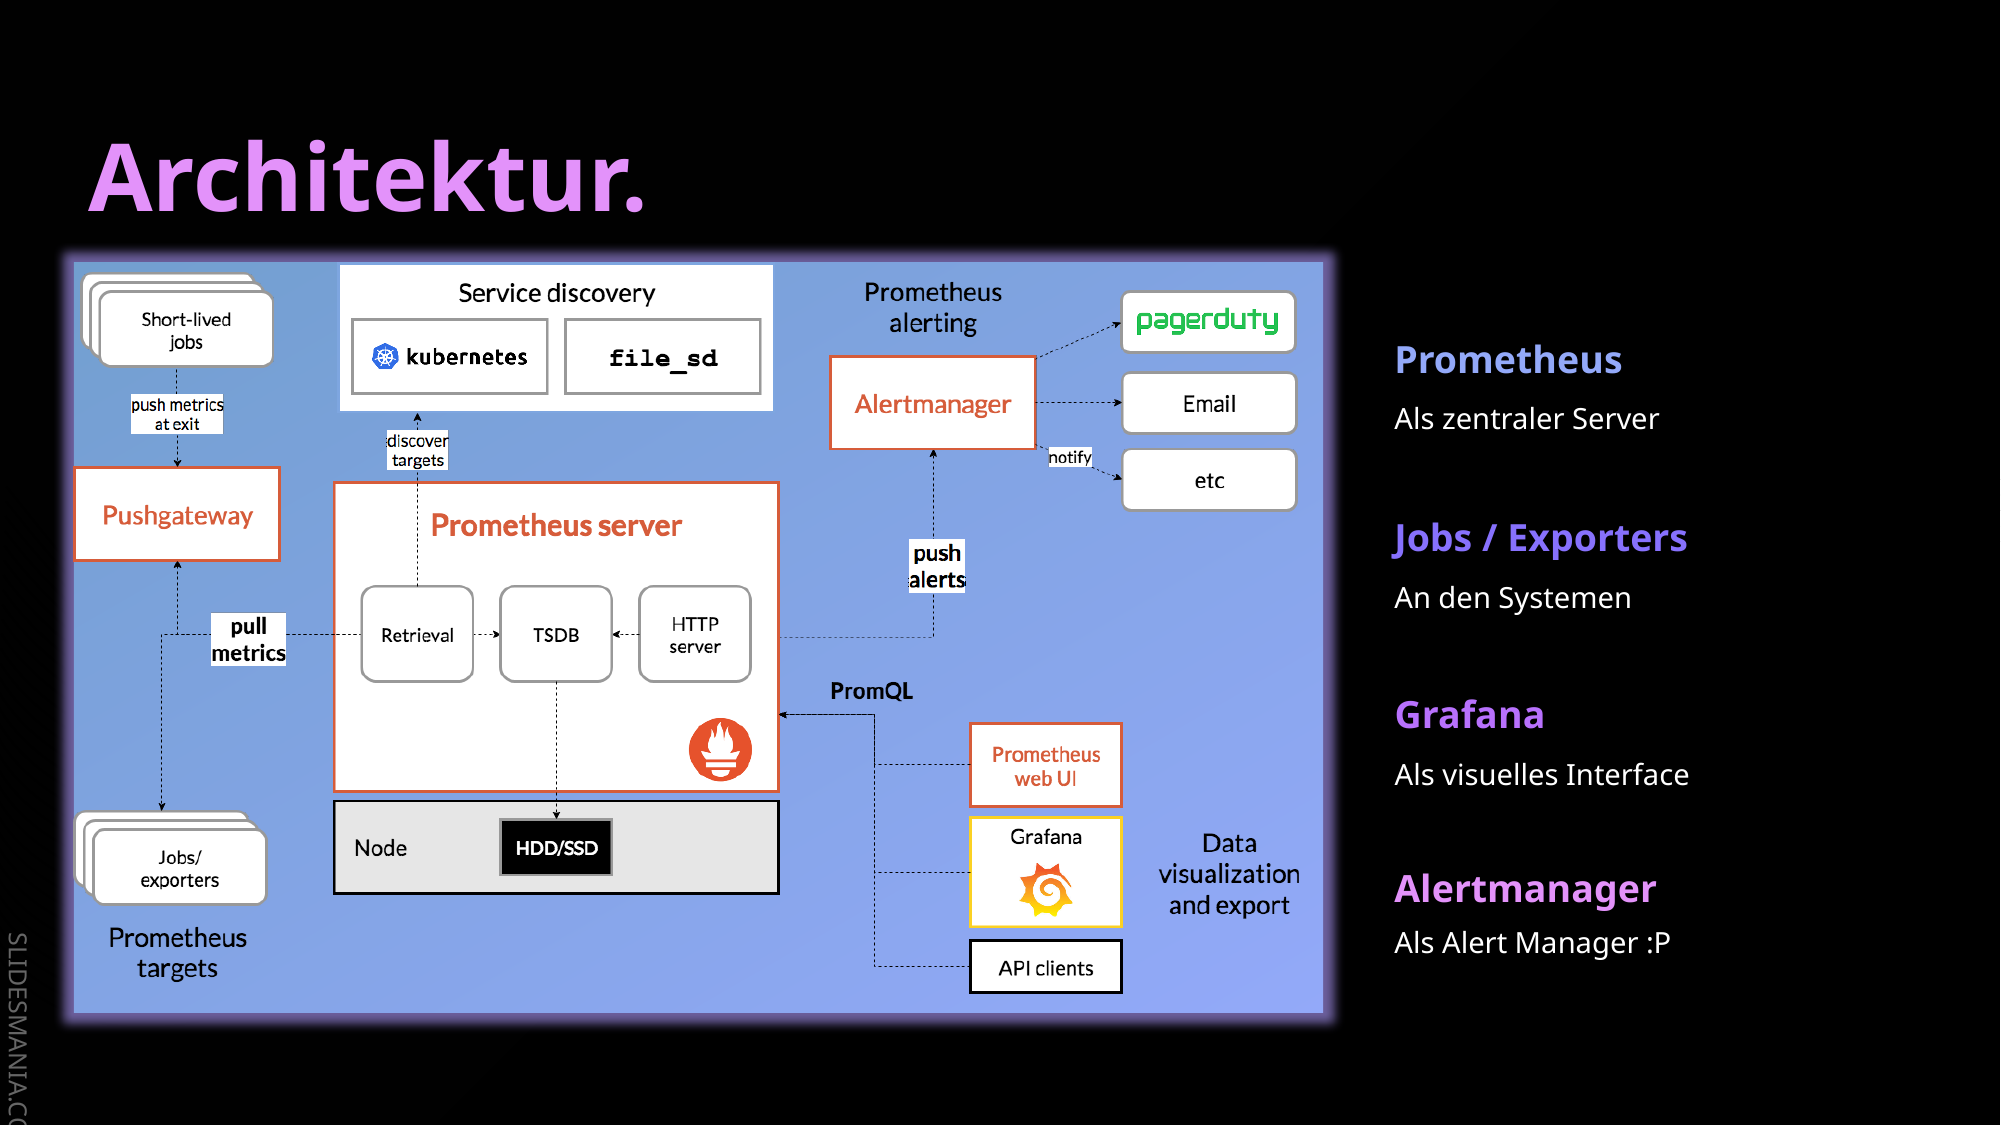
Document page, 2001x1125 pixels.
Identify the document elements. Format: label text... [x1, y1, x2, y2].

subtitle Prometheus [1374, 308, 1932, 380]
picture [73, 262, 1324, 1013]
list An den Systemen [1374, 559, 1932, 664]
list Als visuelles Interface [1374, 736, 1932, 851]
text_box Grafana [1374, 664, 1932, 736]
list Als zentraler Server [1374, 380, 1932, 487]
subtitle Alertmanager [1374, 851, 1932, 904]
text_box Jobs / Exporters [1374, 487, 1932, 559]
title Architektur. [68, 97, 1932, 223]
list Als Alert Manager :P [1374, 904, 1932, 1125]
